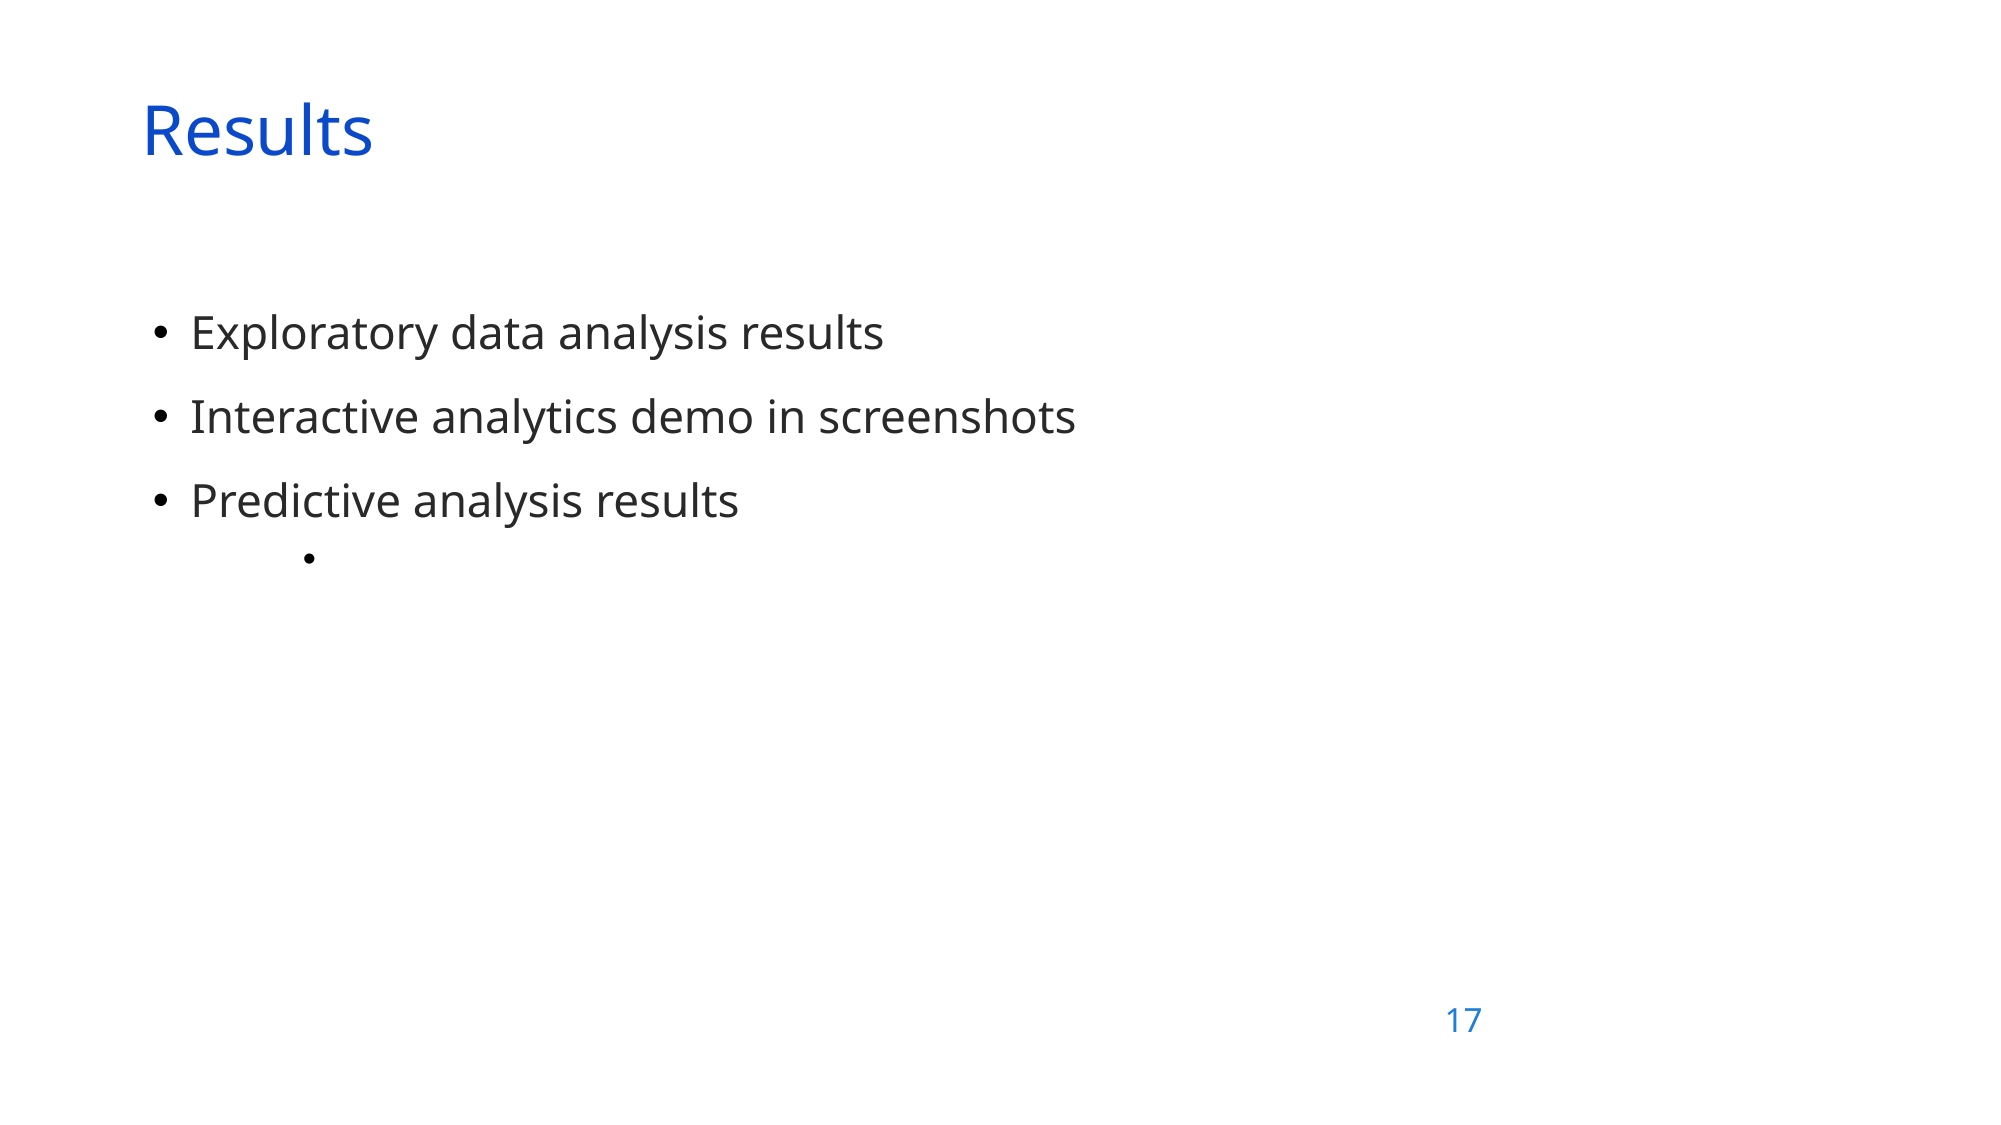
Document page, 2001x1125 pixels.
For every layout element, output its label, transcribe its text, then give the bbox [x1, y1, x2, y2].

slide_number 17 [1429, 988, 1880, 1055]
text_box Results [126, 88, 1852, 179]
text_box Exploratory data analysis results Interactive analytics demo in screenshots Predictive analysis results [137, 296, 1298, 563]
